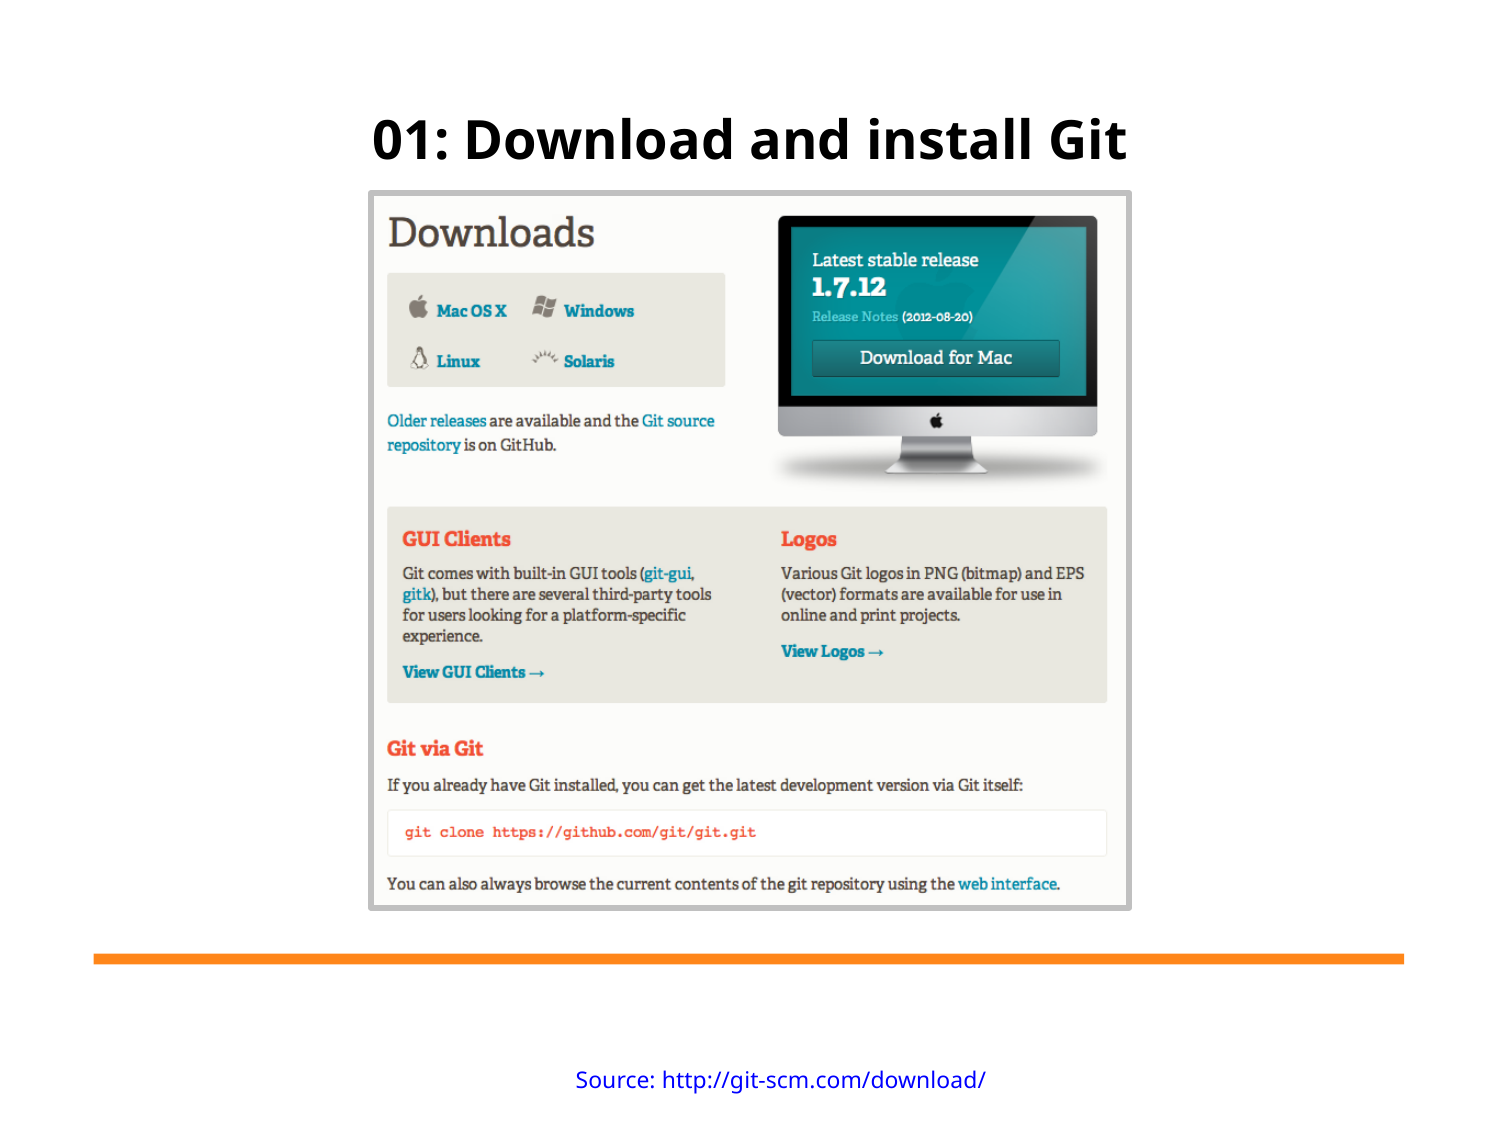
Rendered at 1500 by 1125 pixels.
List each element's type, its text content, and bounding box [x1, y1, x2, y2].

text_box Source: http://git-scm.com/download/ [560, 1056, 940, 1098]
title 01: Download and install Git [75, 44, 1426, 233]
picture [0, 0, 1500, 1125]
